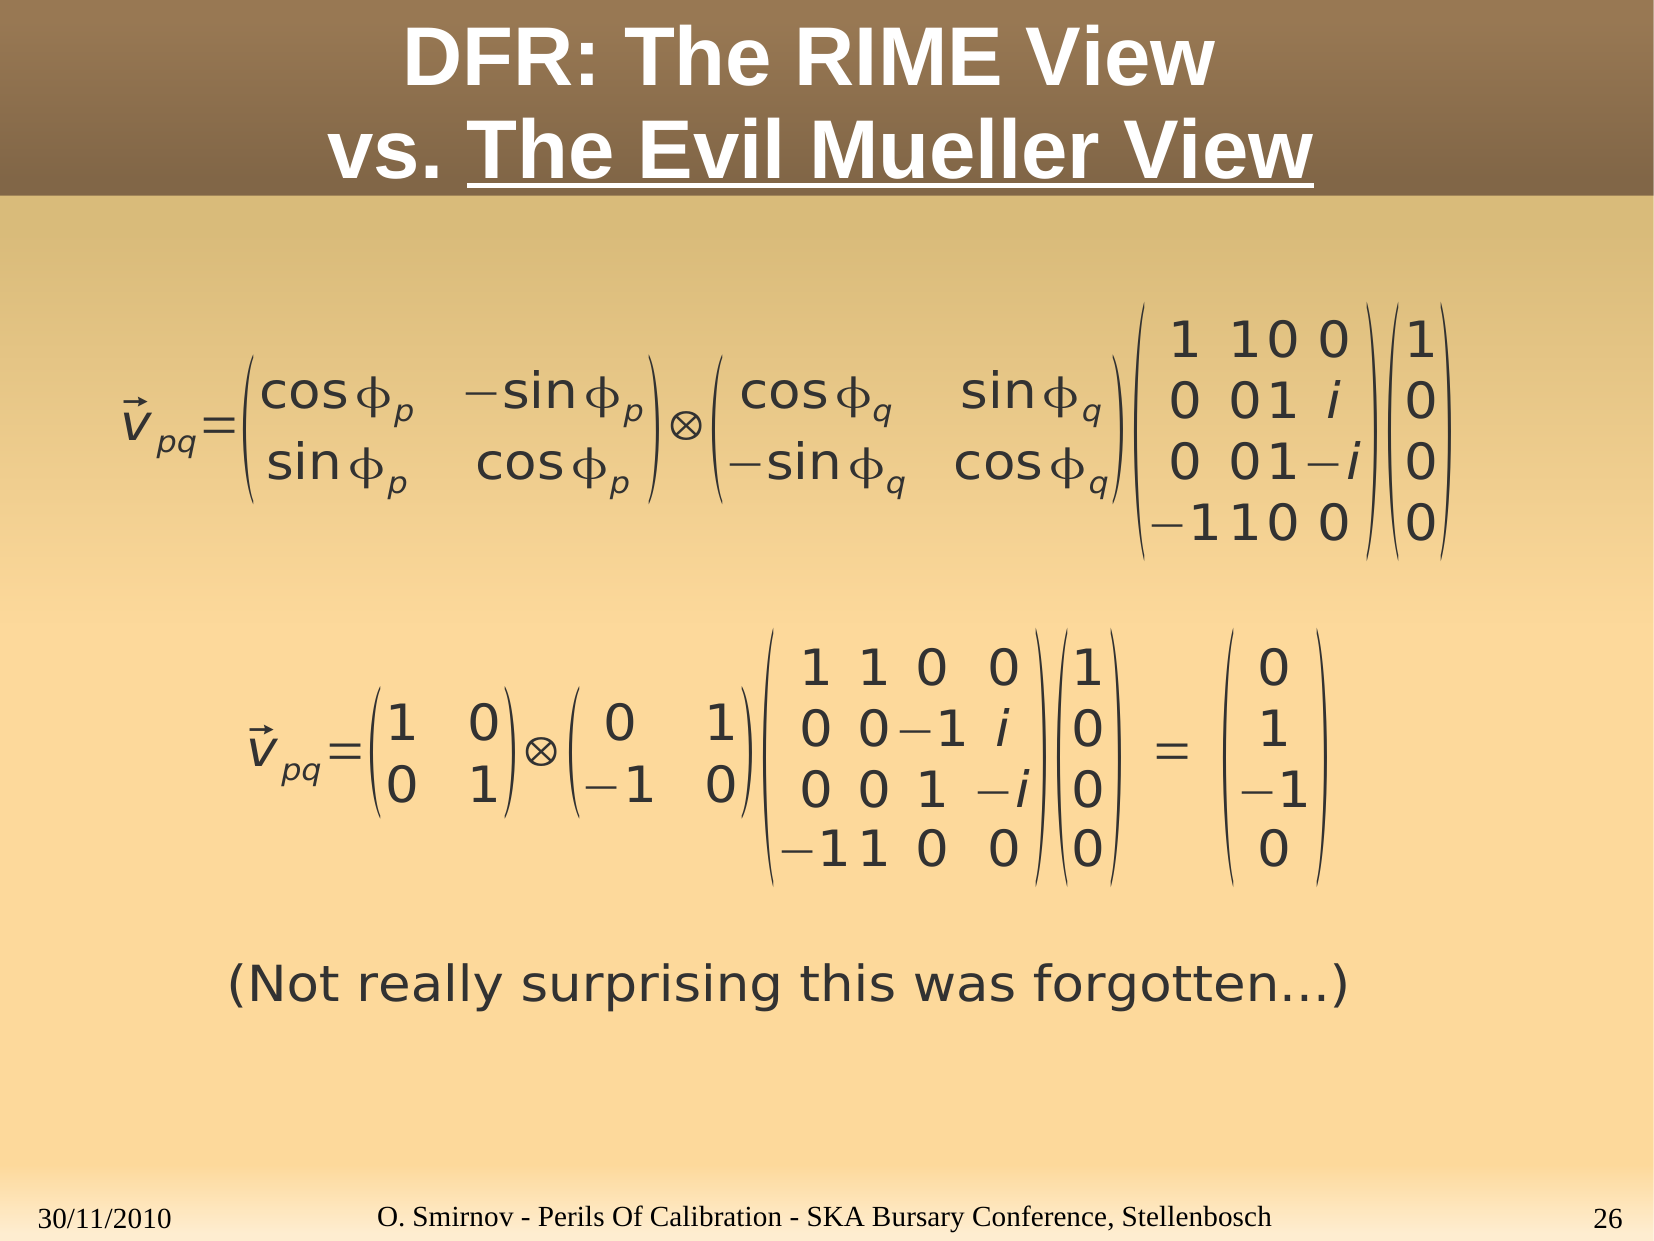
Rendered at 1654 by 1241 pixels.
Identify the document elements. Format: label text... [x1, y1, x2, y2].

chart [113, 299, 1463, 1013]
title DFR: The RIME View vs. The Evil Mueller View [76, 0, 1565, 208]
picture [0, 0, 1654, 1241]
